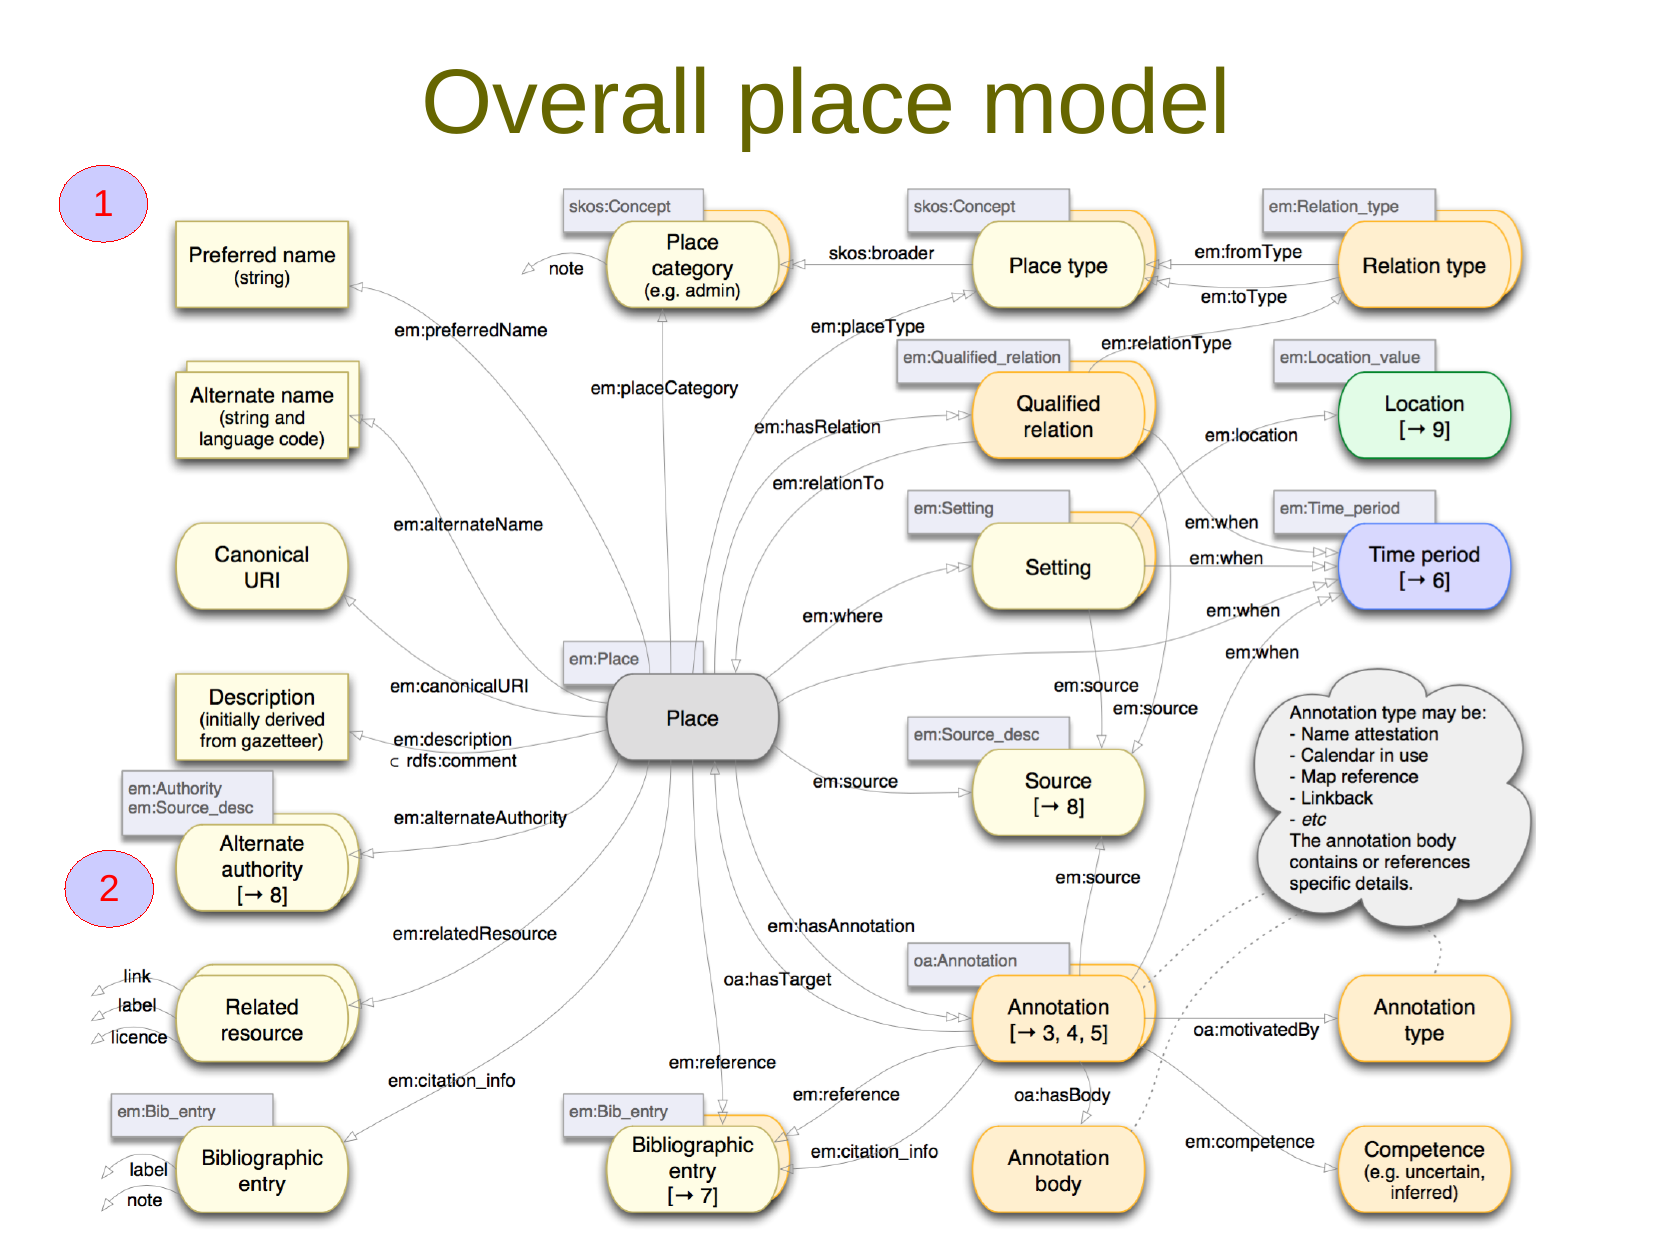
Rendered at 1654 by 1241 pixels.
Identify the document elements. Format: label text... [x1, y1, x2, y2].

picture [82, 163, 1536, 1241]
text_box 2 [64, 850, 154, 928]
text_box 1 [59, 165, 148, 243]
title Overall place model [82, 37, 1571, 166]
